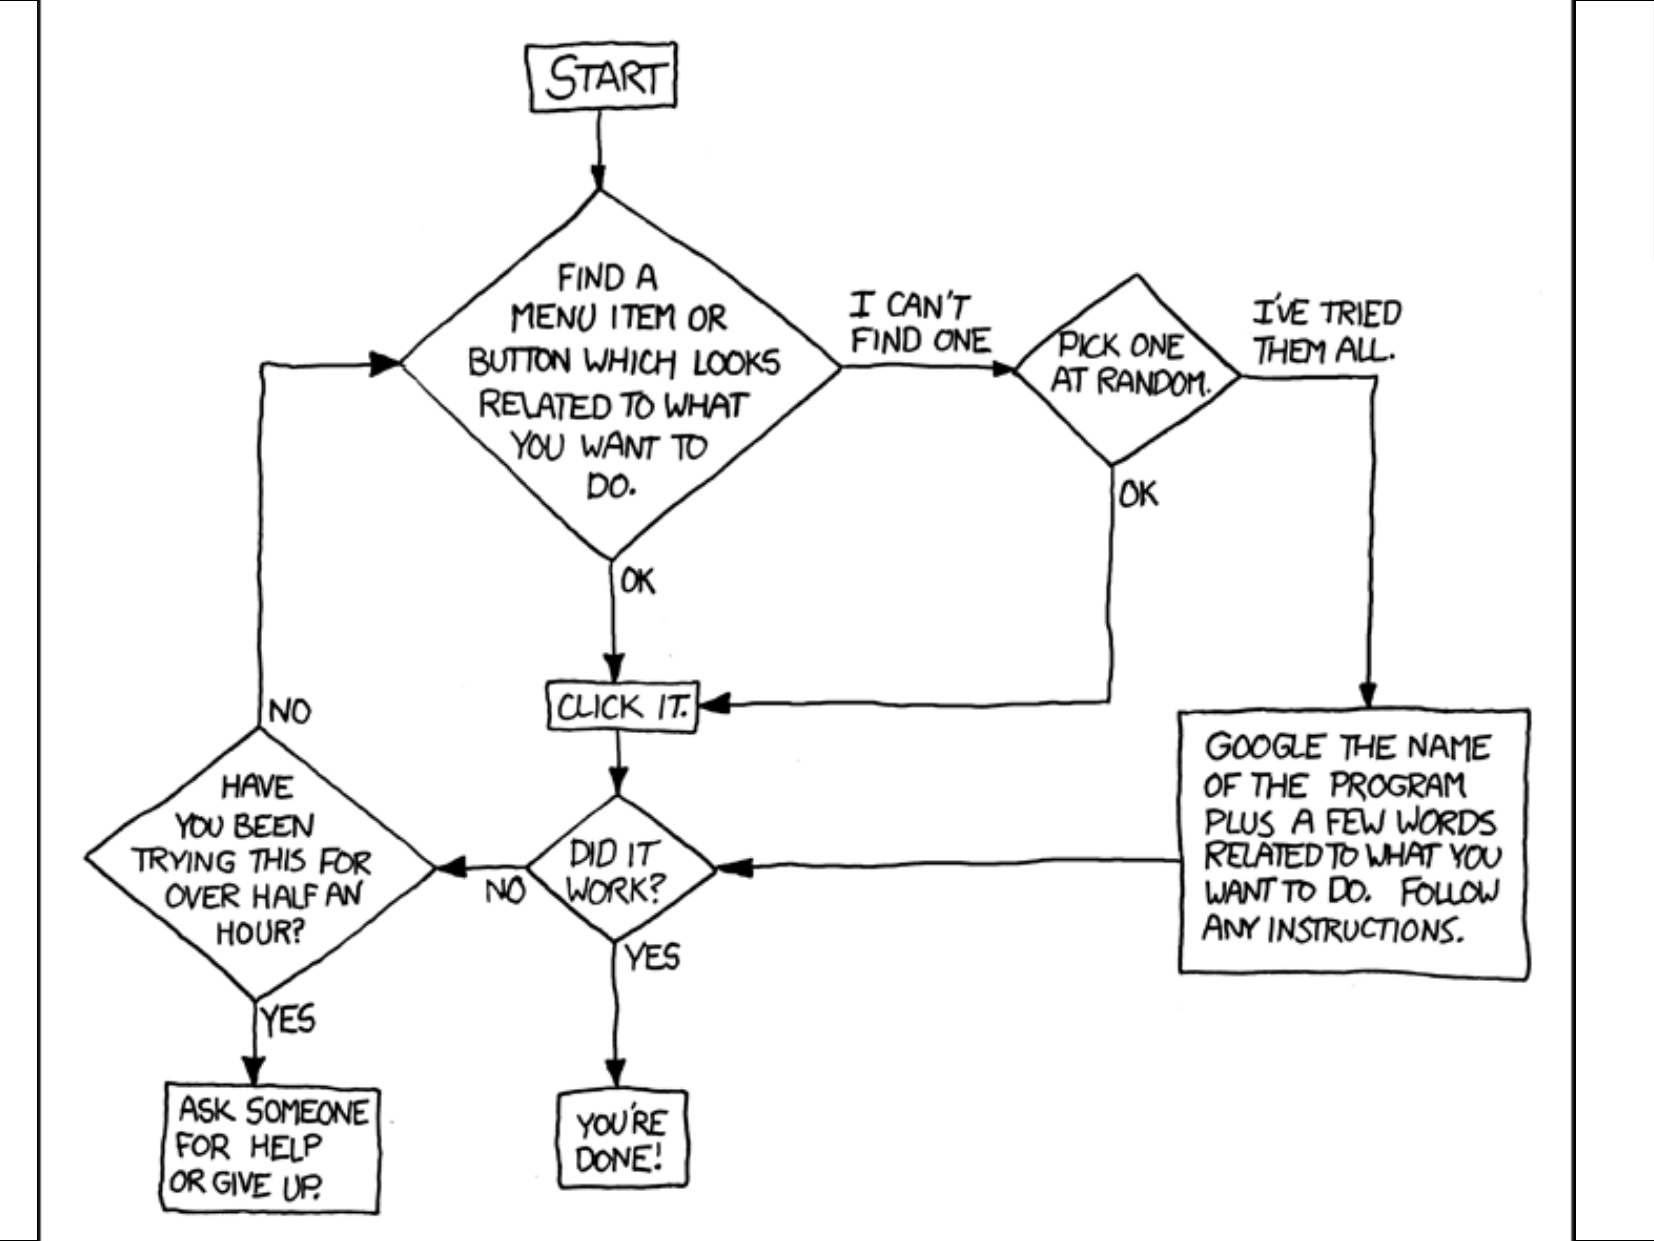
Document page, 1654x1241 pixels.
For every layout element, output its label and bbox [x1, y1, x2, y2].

text_box [0, 0, 37, 1241]
picture [37, 0, 1576, 1241]
text_box [1576, 0, 1654, 1241]
